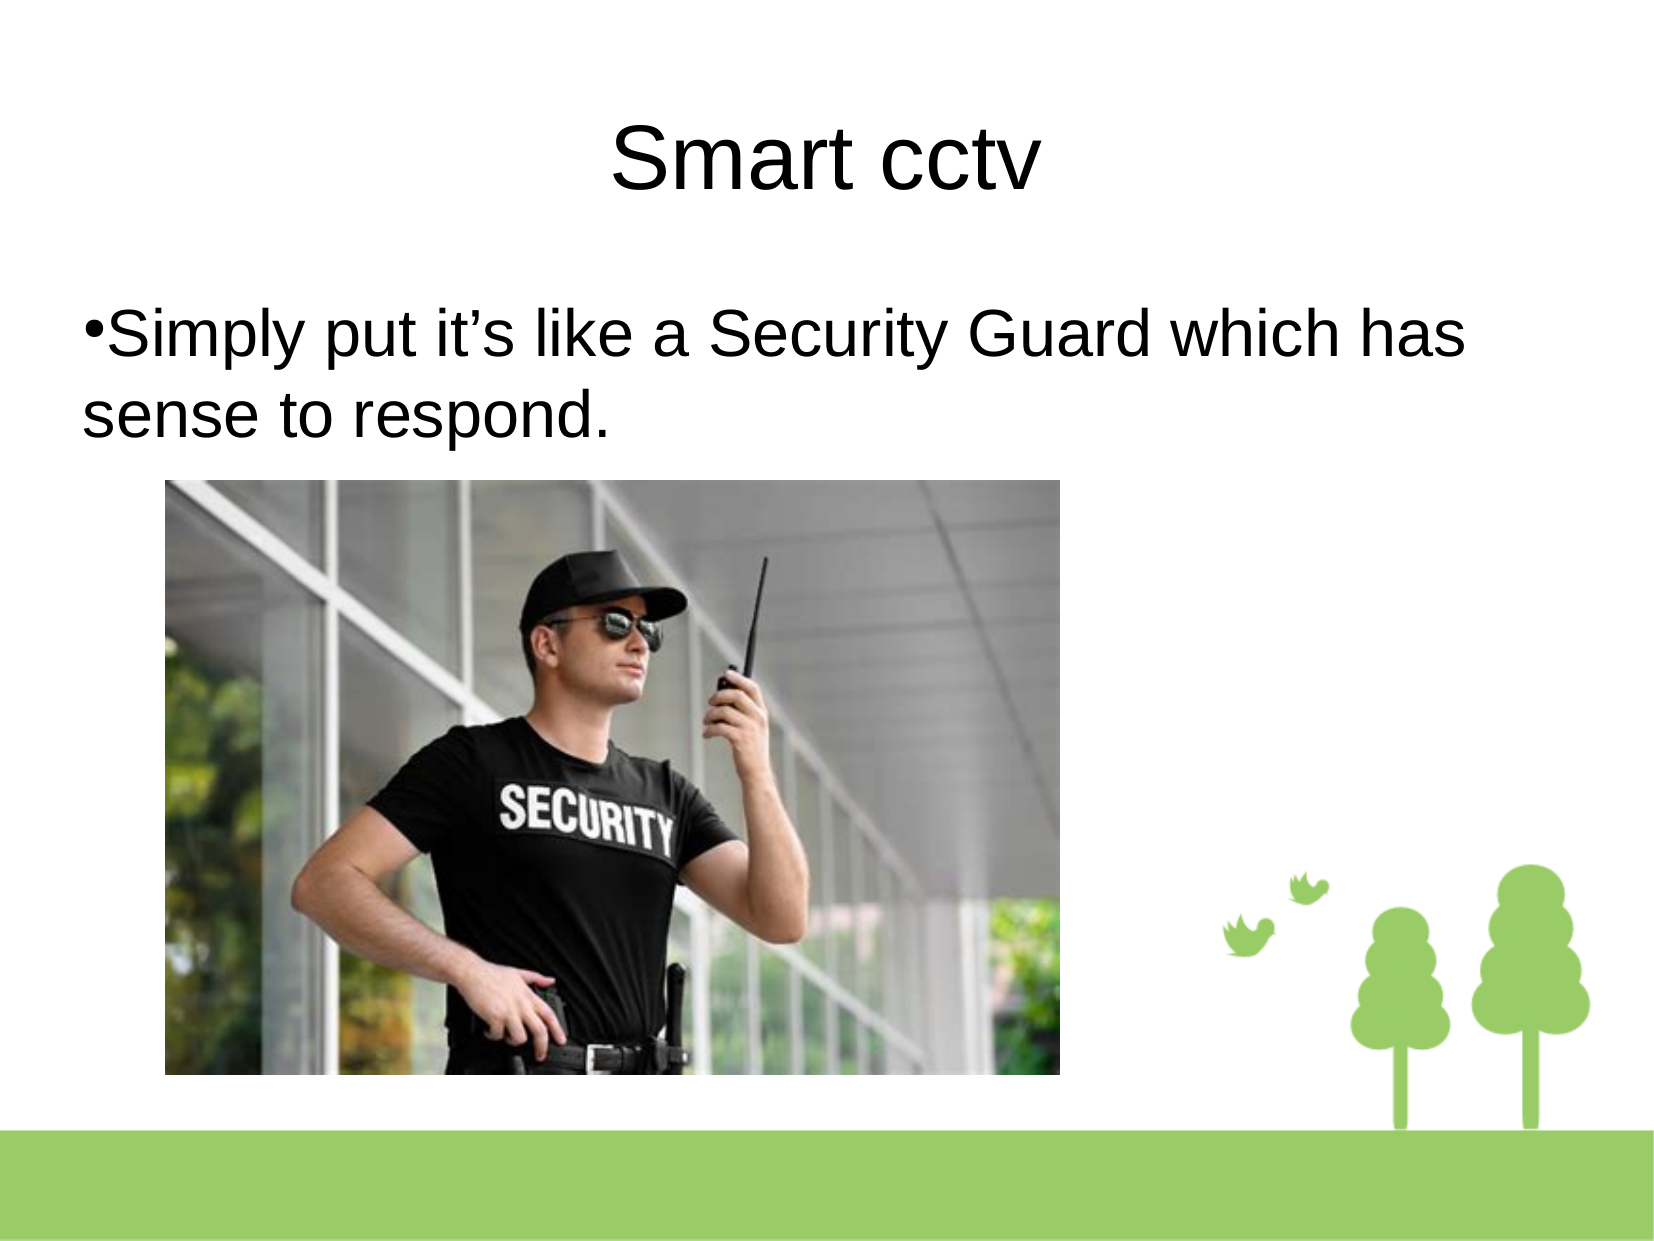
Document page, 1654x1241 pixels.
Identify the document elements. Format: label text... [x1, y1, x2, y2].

picture [165, 480, 1060, 1075]
list Simply put it’s like a Security Guard which has sense to respond. [82, 290, 1571, 1010]
title Smart cctv [82, 49, 1571, 257]
